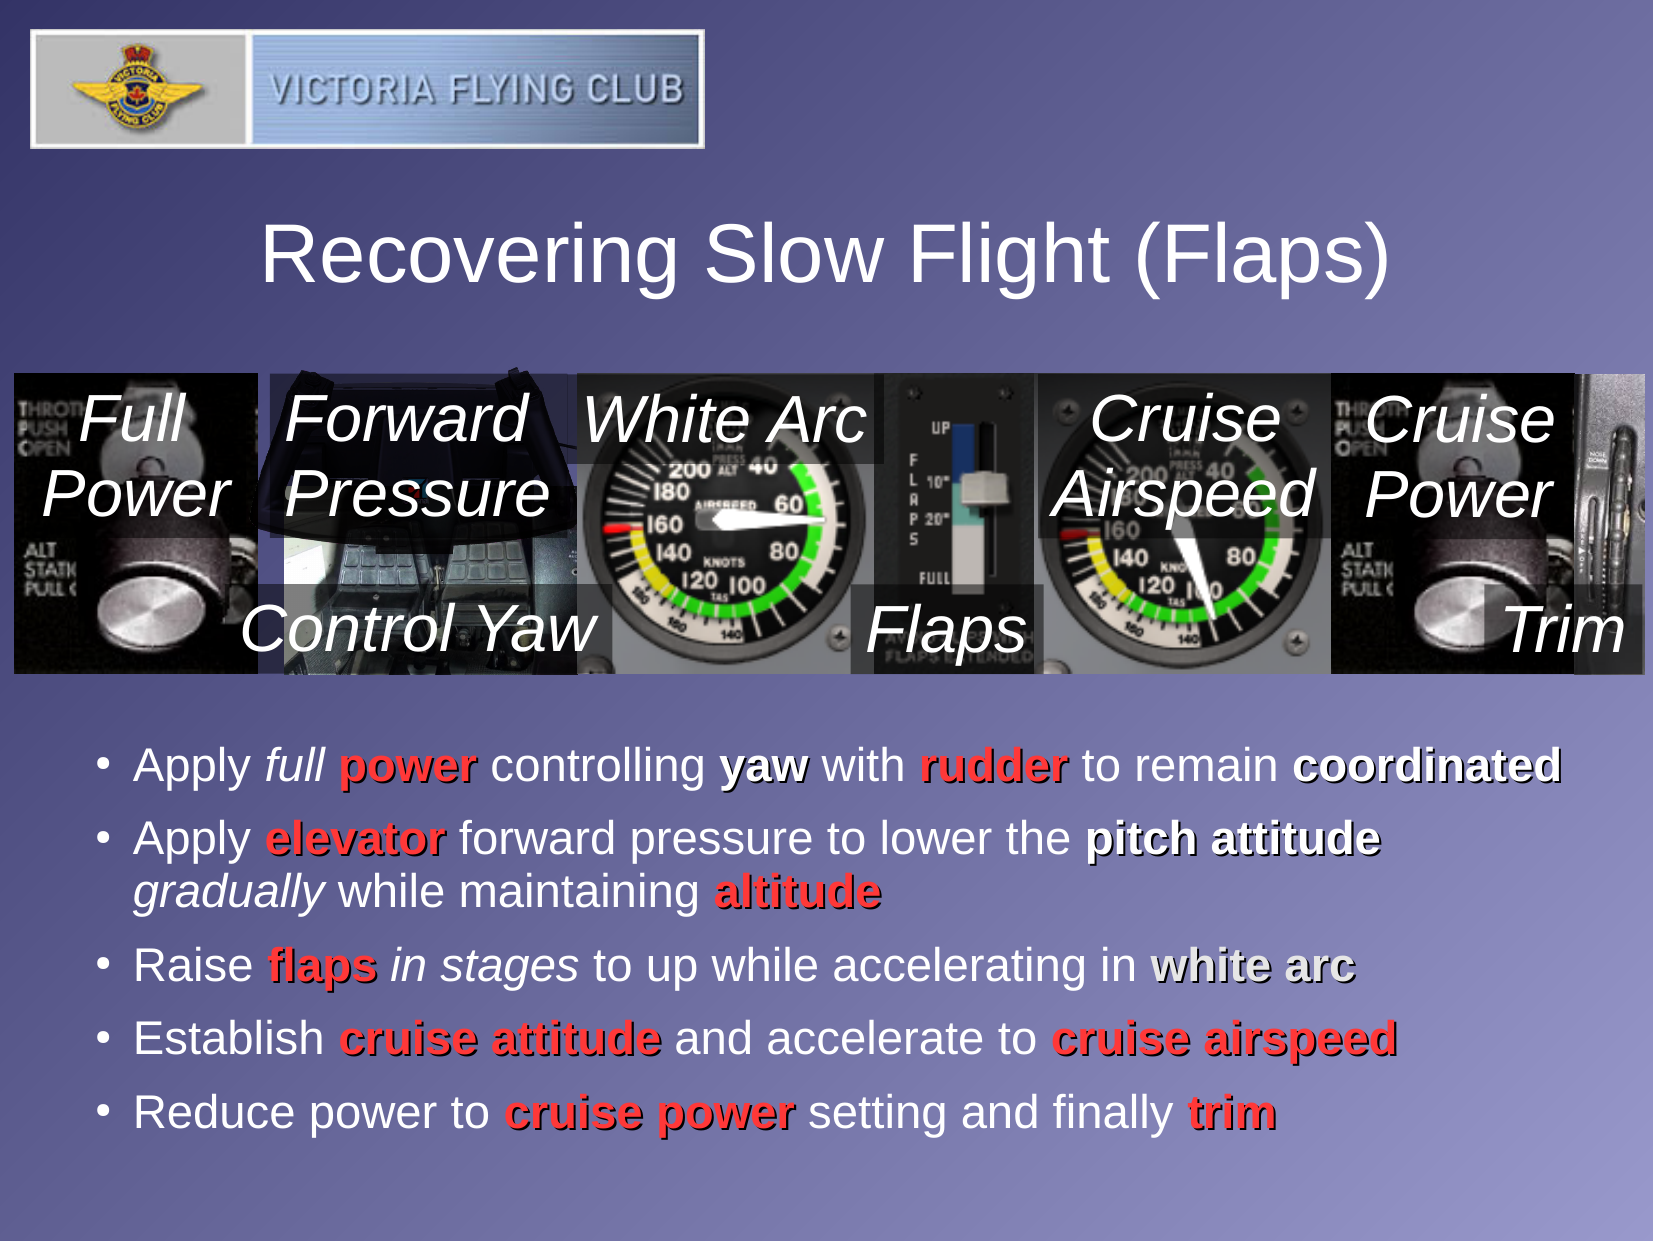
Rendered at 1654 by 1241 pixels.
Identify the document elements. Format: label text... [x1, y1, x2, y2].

picture [30, 29, 705, 149]
title Recovering Slow Flight (Flaps) [82, 150, 1571, 358]
text_box Flaps [850, 584, 1044, 675]
text_box Full Power [26, 373, 246, 538]
text_box Cruise Airspeed [1038, 373, 1332, 539]
text_box Trim [1484, 584, 1643, 675]
text_box Forward Pressure [269, 373, 568, 538]
list Apply full power controlling yaw with rudder to remain coordinated Apply elevator forward pressure to lower the pitch attitude gradually while maintaining altitude Raise flaps in stages to up while accelerating in white arc Establish cruise attitude and accelerate to cruise airspeed Reduce power to cruise power setting and finally trim [82, 738, 1571, 1188]
text_box White Arc [567, 374, 884, 464]
text_box Cruise Power [1349, 374, 1573, 540]
text_box Control Yaw [224, 584, 613, 674]
picture [14, 366, 1645, 675]
